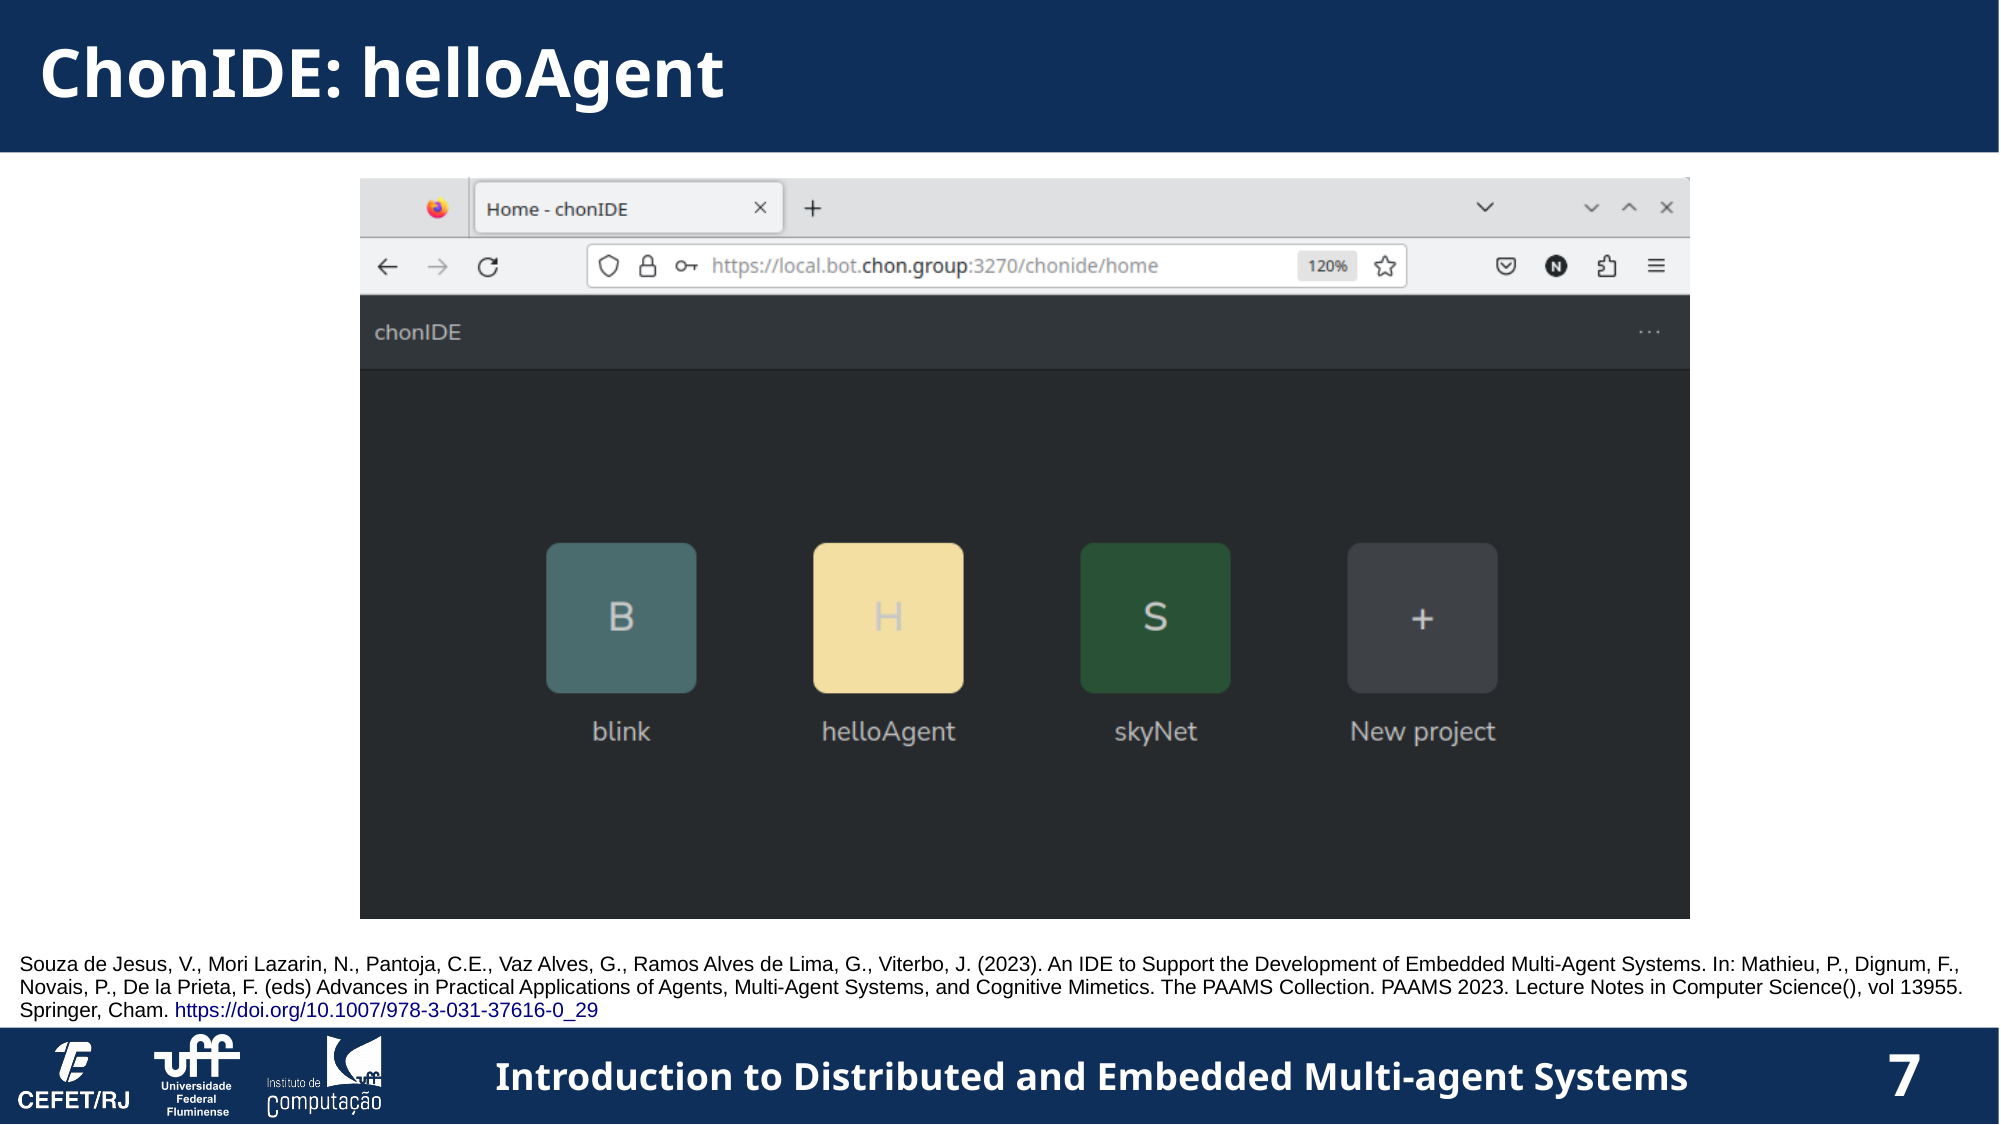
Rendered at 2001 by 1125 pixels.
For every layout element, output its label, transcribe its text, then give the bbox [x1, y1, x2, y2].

picture [18, 1030, 129, 1125]
text_box ChonIDE: helloAgent [25, 23, 1998, 116]
picture [360, 177, 1690, 919]
picture [153, 1033, 241, 1121]
text_box Souza de Jesus, V., Mori Lazarin, N., Pantoja, C.E., Vaz Alves, G., Ramos Alves de Lima, G., Viterbo, J. (2023). An IDE to Support the Development of Embedded Multi-Agent Systems. In: Mathieu, P., Dignum, F., Novais, P., De la Prieta, F. (eds) Advances in Practical Applications of Agents, Multi-Agent Systems, and Cognitive Mimetics. The PAAMS Collection. PAAMS 2023. Lecture Notes in Computer Science(), vol 13955. Springer, Cham. https://doi.org/10.1007/978-3-031-37616-0_29 [4, 944, 1979, 1030]
picture [265, 1033, 383, 1118]
